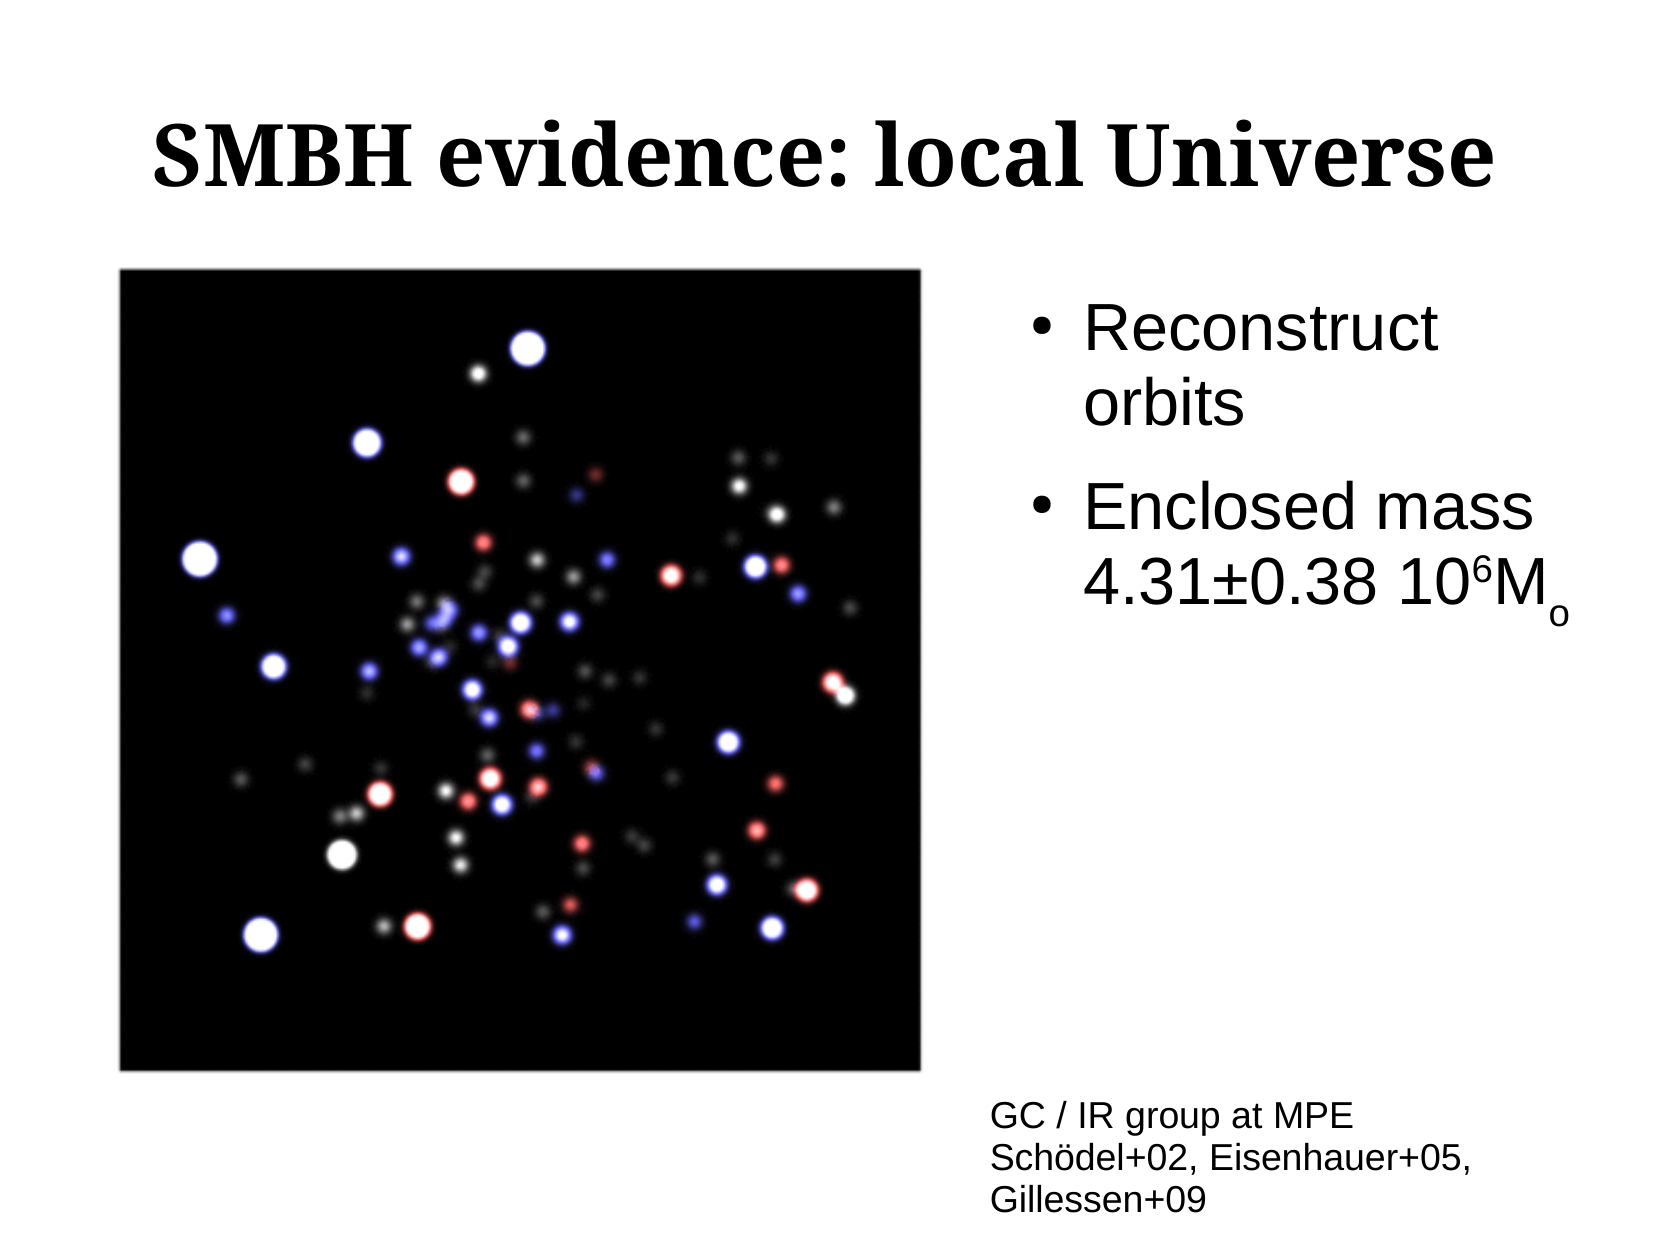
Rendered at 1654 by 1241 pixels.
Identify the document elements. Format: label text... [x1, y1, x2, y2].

picture [104, 254, 938, 1088]
list Reconstruct orbits Enclosed mass 4.31±0.38 106Mo [1012, 290, 1571, 1126]
title SMBH evidence: local Universe [37, 46, 1613, 260]
text_box GC / IR group at MPE Schödel+02, Eisenhauer+05, Gillessen+09 [975, 1087, 1538, 1241]
